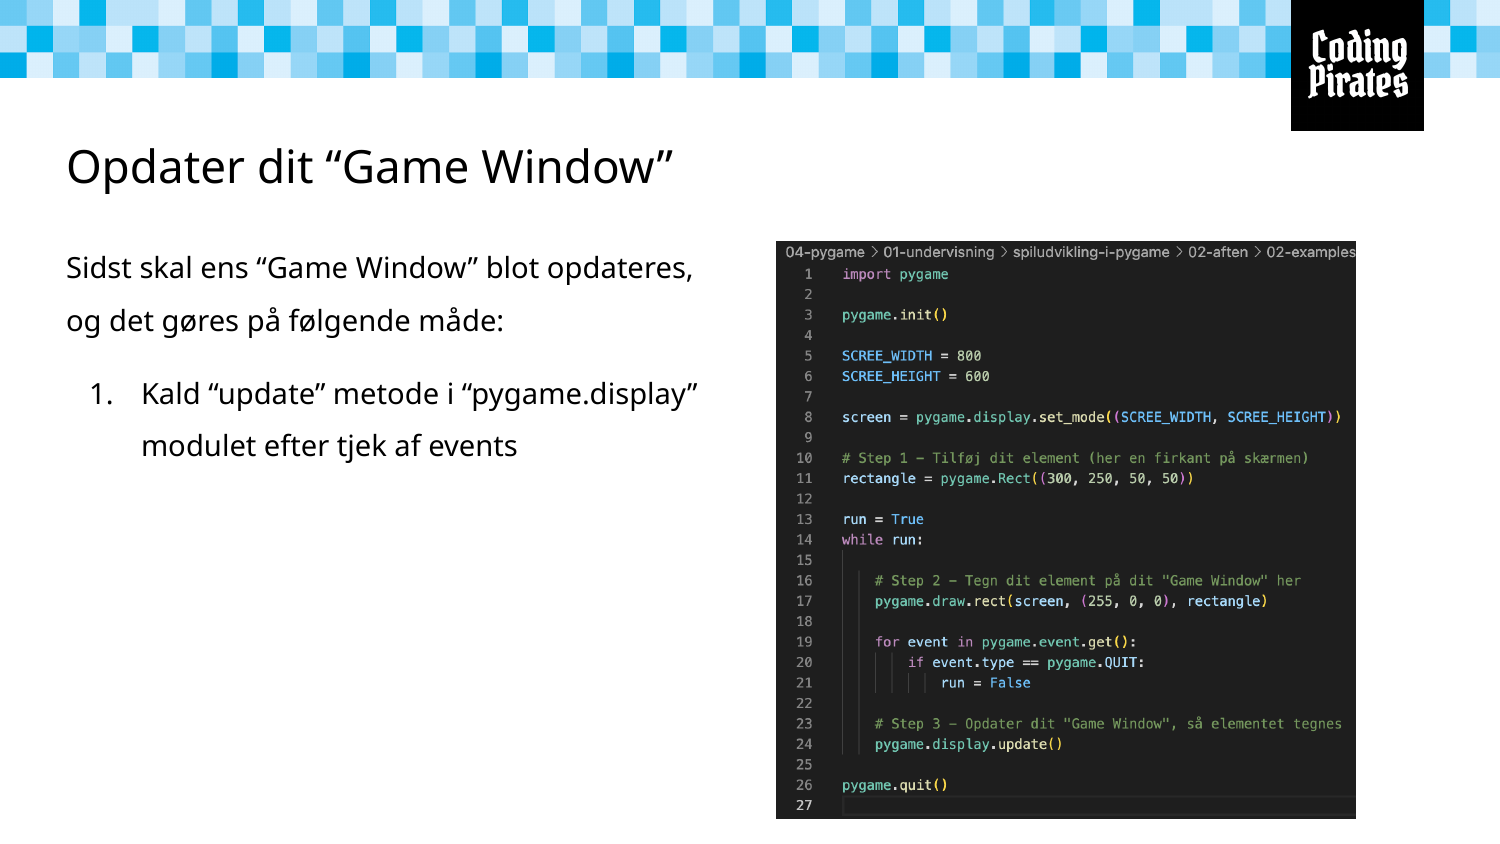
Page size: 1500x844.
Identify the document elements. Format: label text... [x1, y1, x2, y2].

picture [1291, 0, 1424, 131]
picture [776, 241, 1356, 819]
picture [0, 0, 1056, 78]
list Sidst skal ens “Game Window” blot opdateres, og det gøres på følgende måde: Kald “update” metode i “pygame.display” modulet efter tjek af events [51, 216, 752, 832]
title Opdater dit “Game Window” [51, 123, 1223, 217]
